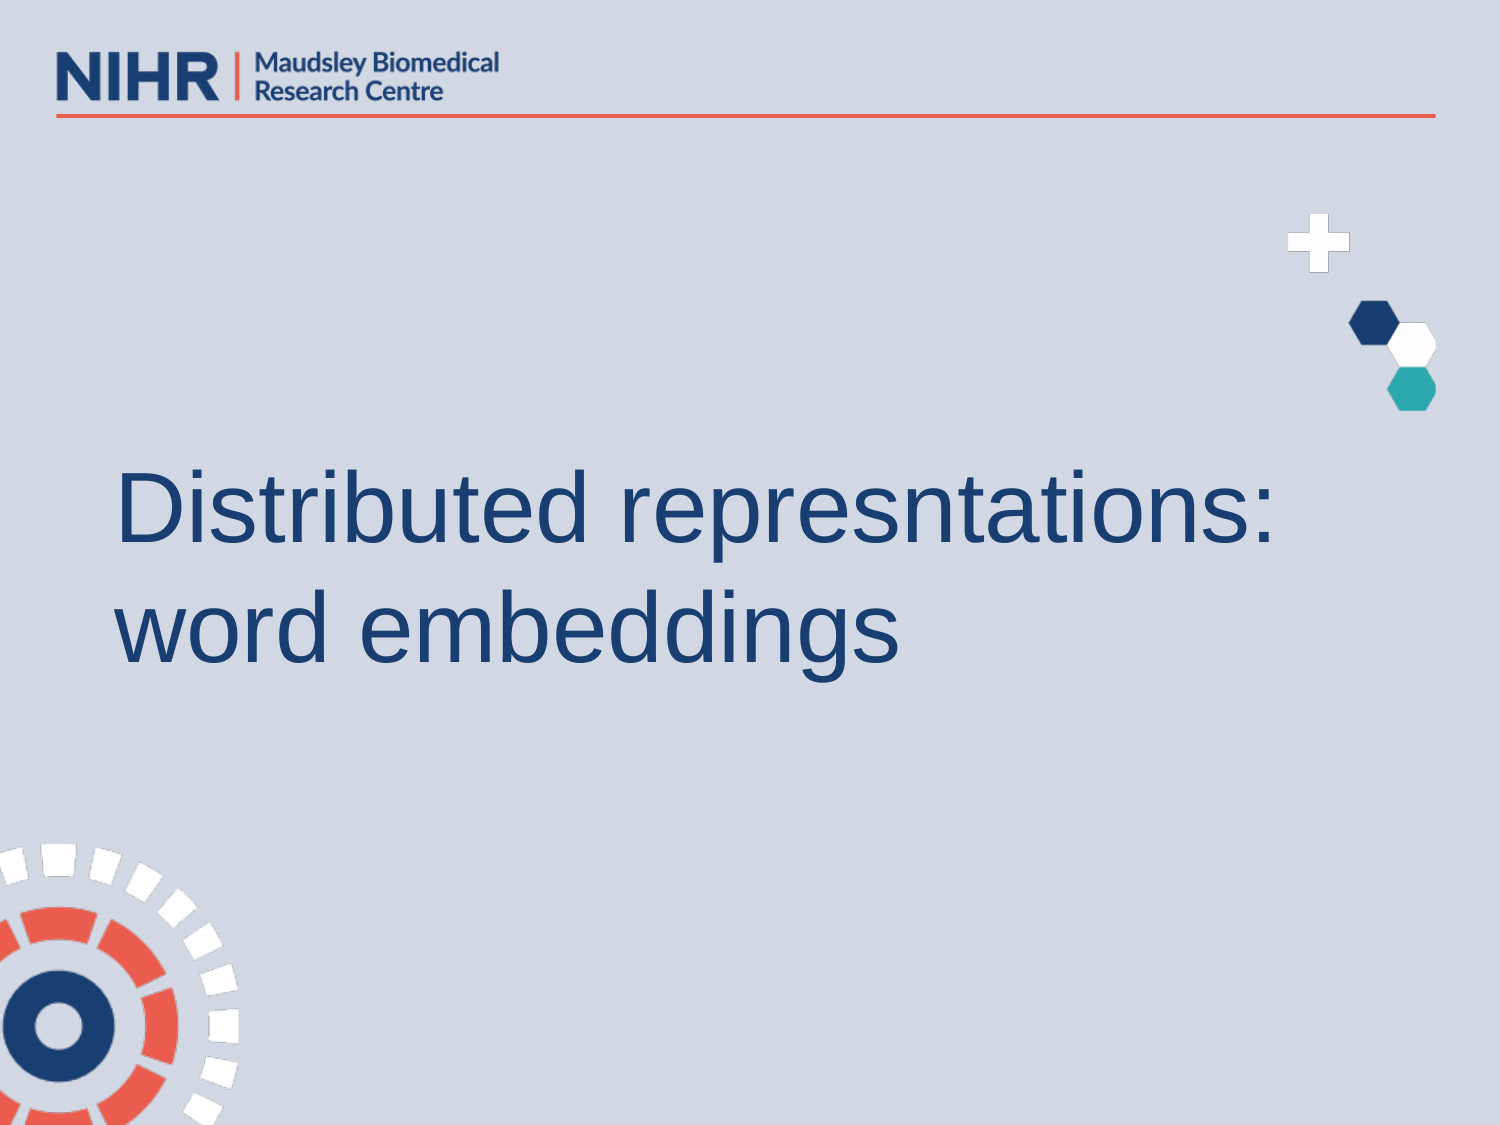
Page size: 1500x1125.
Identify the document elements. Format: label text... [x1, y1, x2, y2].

title Distributed represntations: word embeddings [99, 453, 1453, 672]
picture [27, 17, 528, 136]
